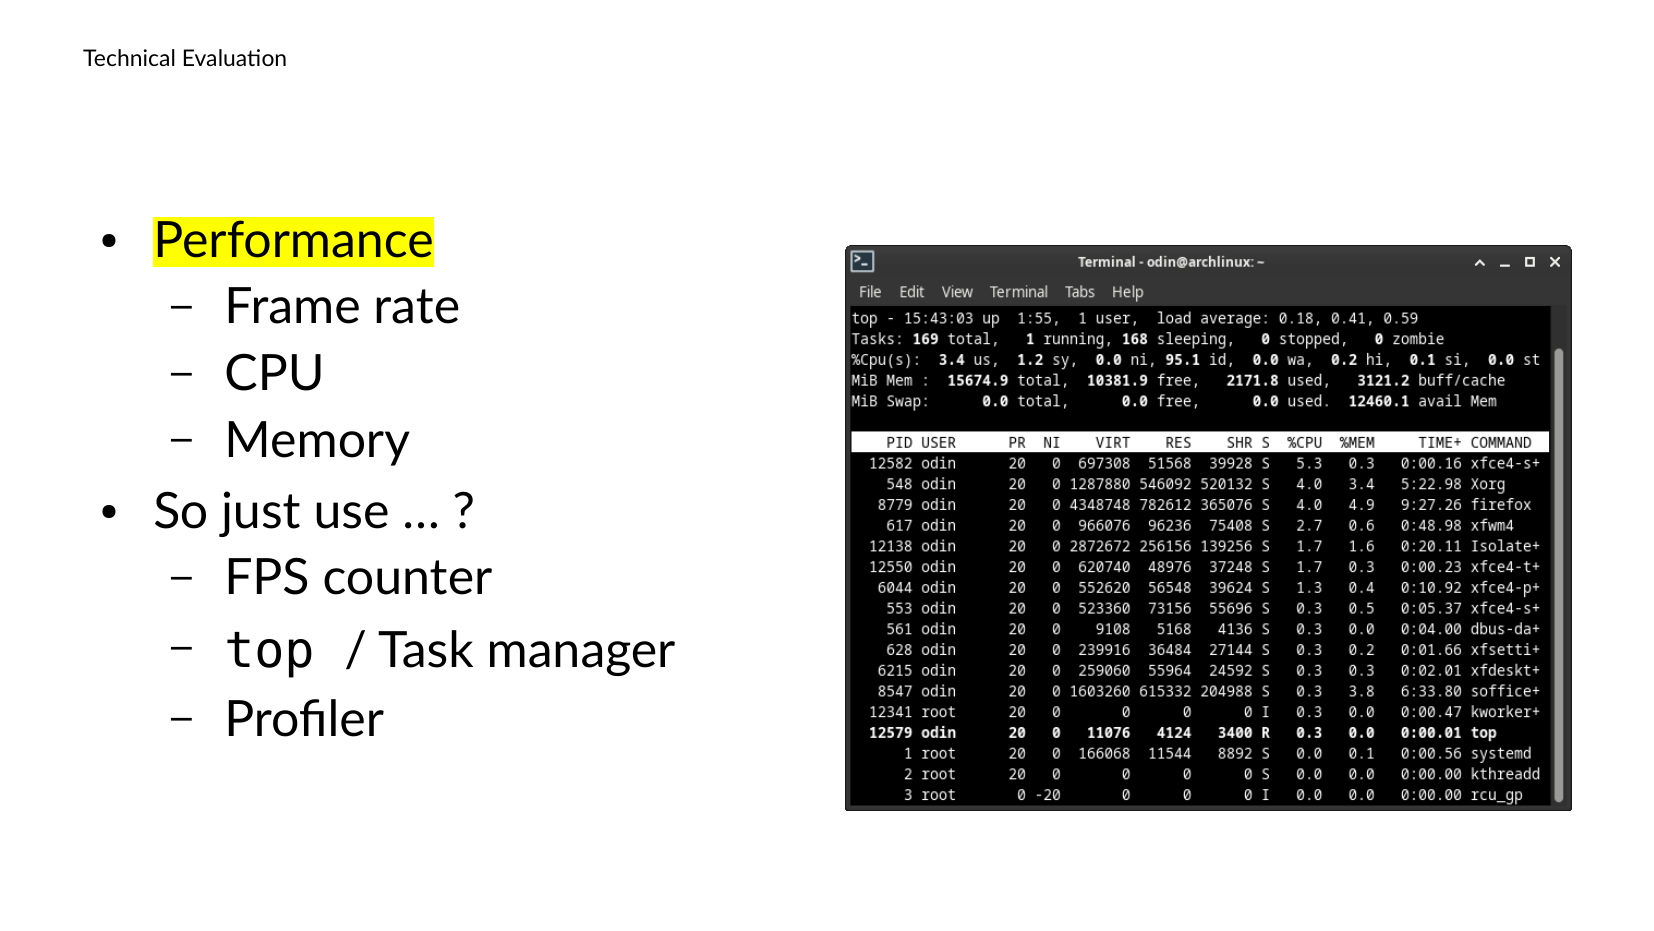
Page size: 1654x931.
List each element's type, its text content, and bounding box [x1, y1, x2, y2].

picture [845, 216, 1572, 839]
list Performance Frame rate CPU Memory So just use … ? FPS counter top / Task manager Profiler [82, 217, 809, 839]
title Technical Evaluation [83, 0, 1571, 119]
